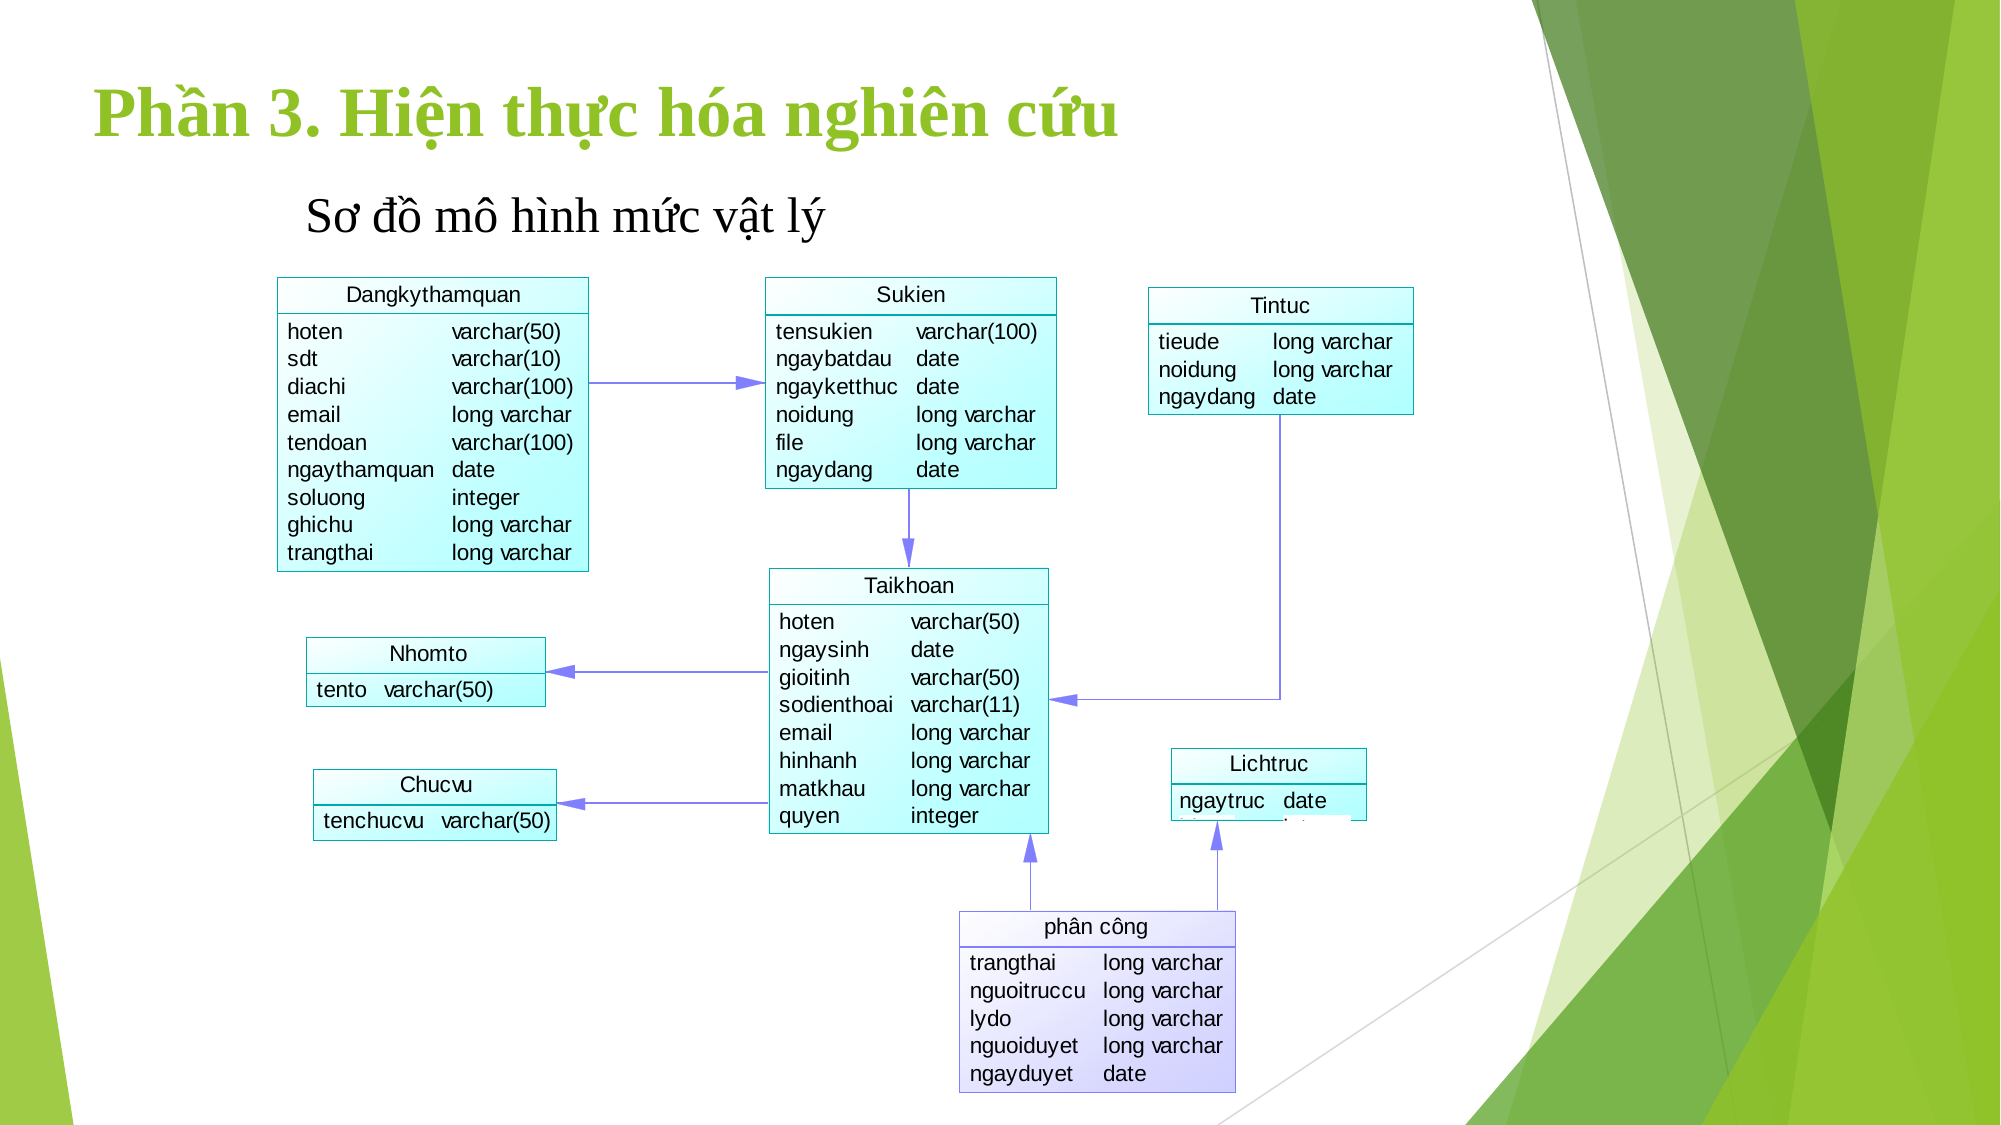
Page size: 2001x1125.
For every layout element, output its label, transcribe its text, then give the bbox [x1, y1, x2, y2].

title Phần 3. Hiện thực hóa nghiên cứu [0, 5, 1215, 211]
picture [276, 277, 1418, 1099]
list Sơ đồ mô hình mức vật lý [290, 159, 1506, 266]
